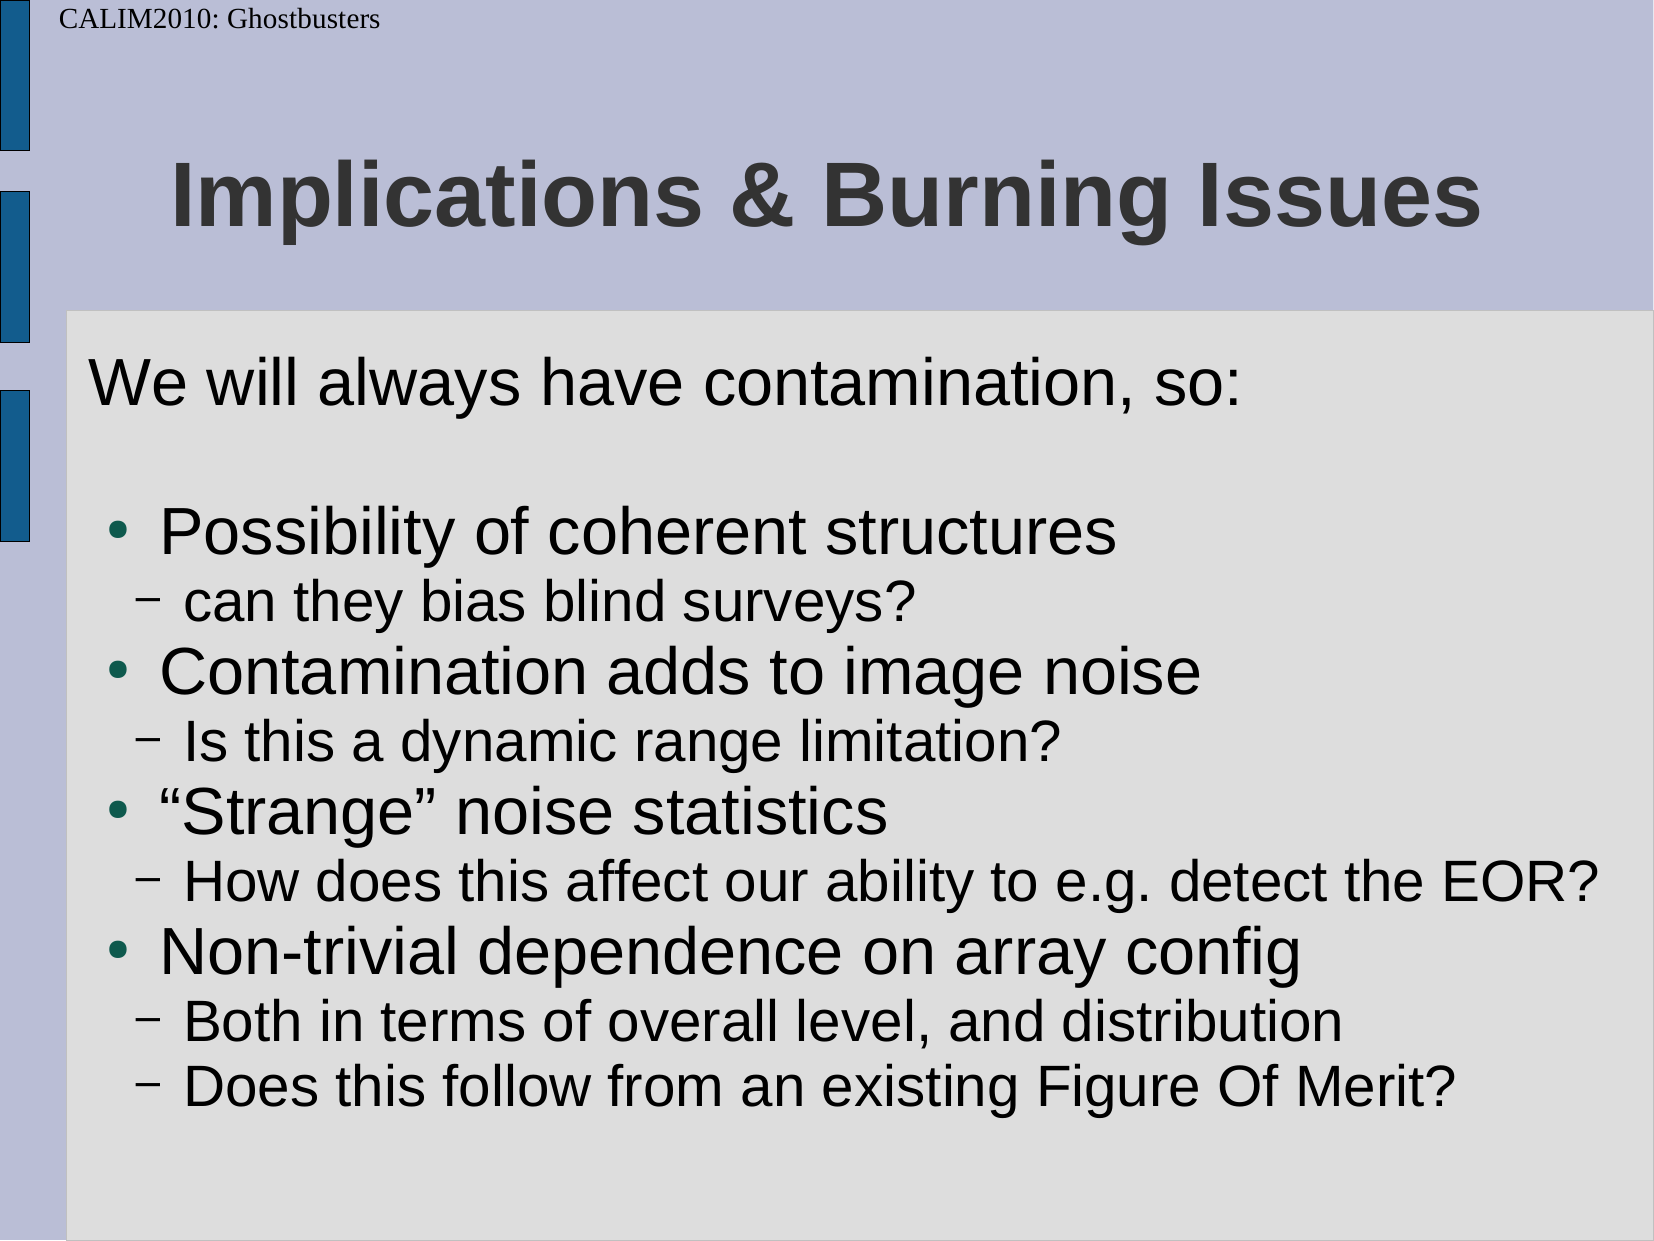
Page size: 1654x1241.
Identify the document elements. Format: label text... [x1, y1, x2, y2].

title Implications & Burning Issues [121, 98, 1534, 291]
list We will always have contamination, so: Possibility of coherent structures can they bias blind surveys? Contamination adds to image noise Is this a dynamic range limitation? “Strange” noise statistics How does this affect our ability to e.g. detect the EOR? Non-trivial dependence on array config Both in terms of overall level, and distribution Does this follow from an existing Figure Of Merit? [88, 344, 1625, 1149]
